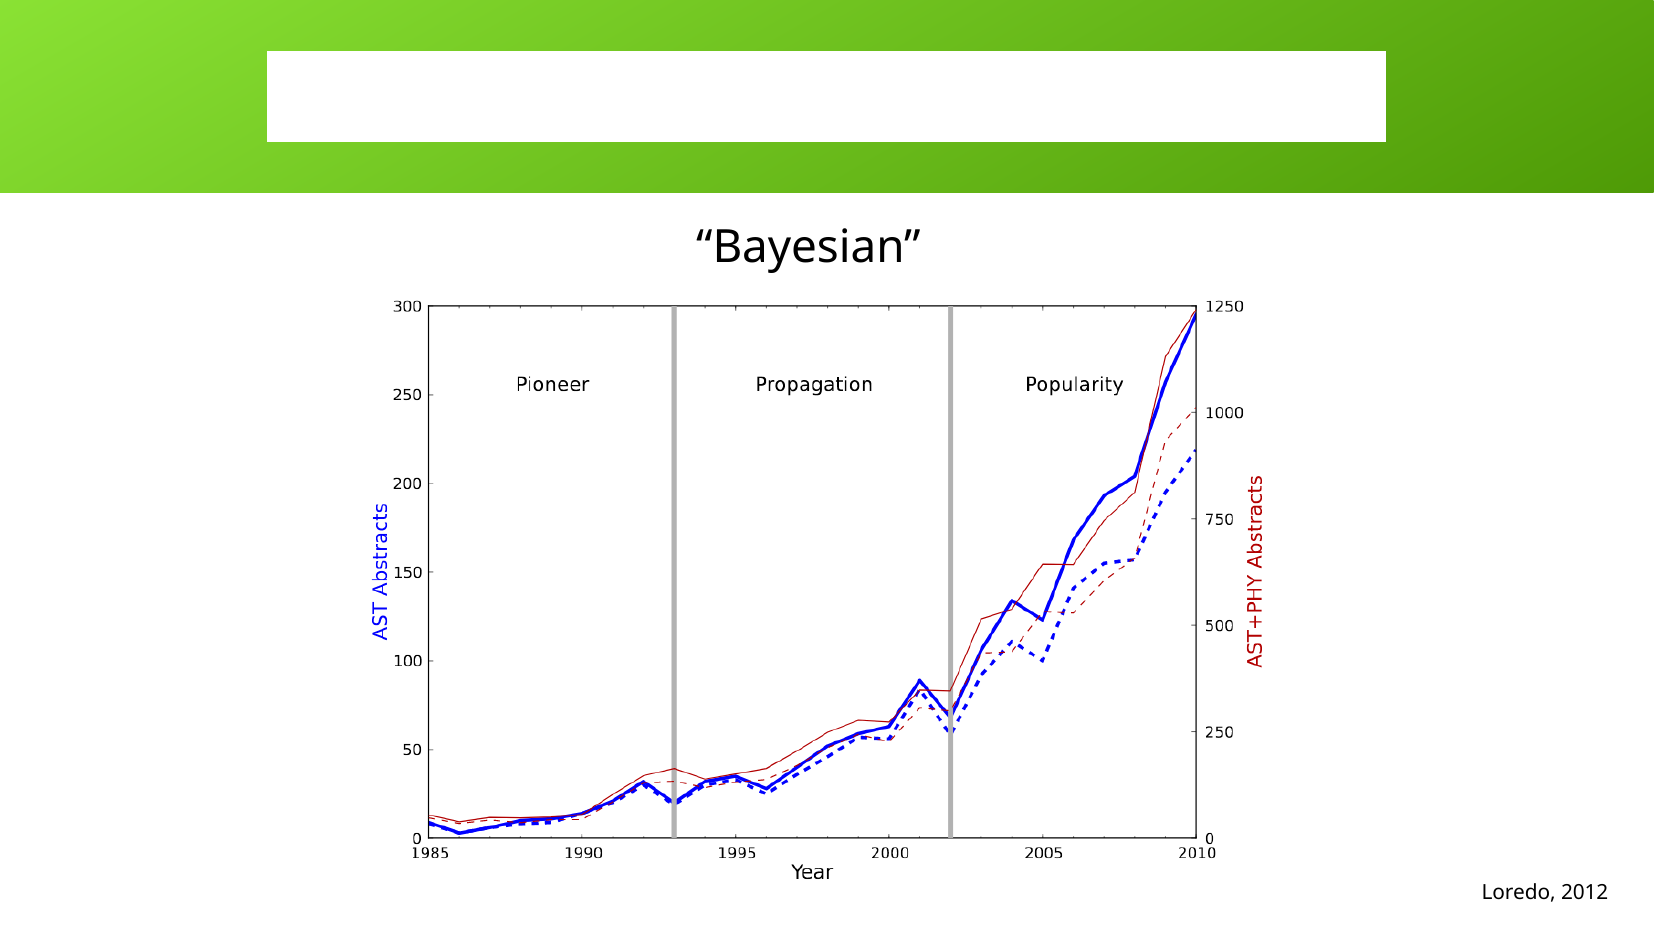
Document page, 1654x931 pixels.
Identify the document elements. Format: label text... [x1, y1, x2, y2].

title A growing though recent popularity [0, 0, 1654, 193]
text_box Loredo, 2012 [1455, 870, 1636, 916]
text_box “Bayesian” [650, 204, 966, 286]
picture [330, 269, 1306, 890]
